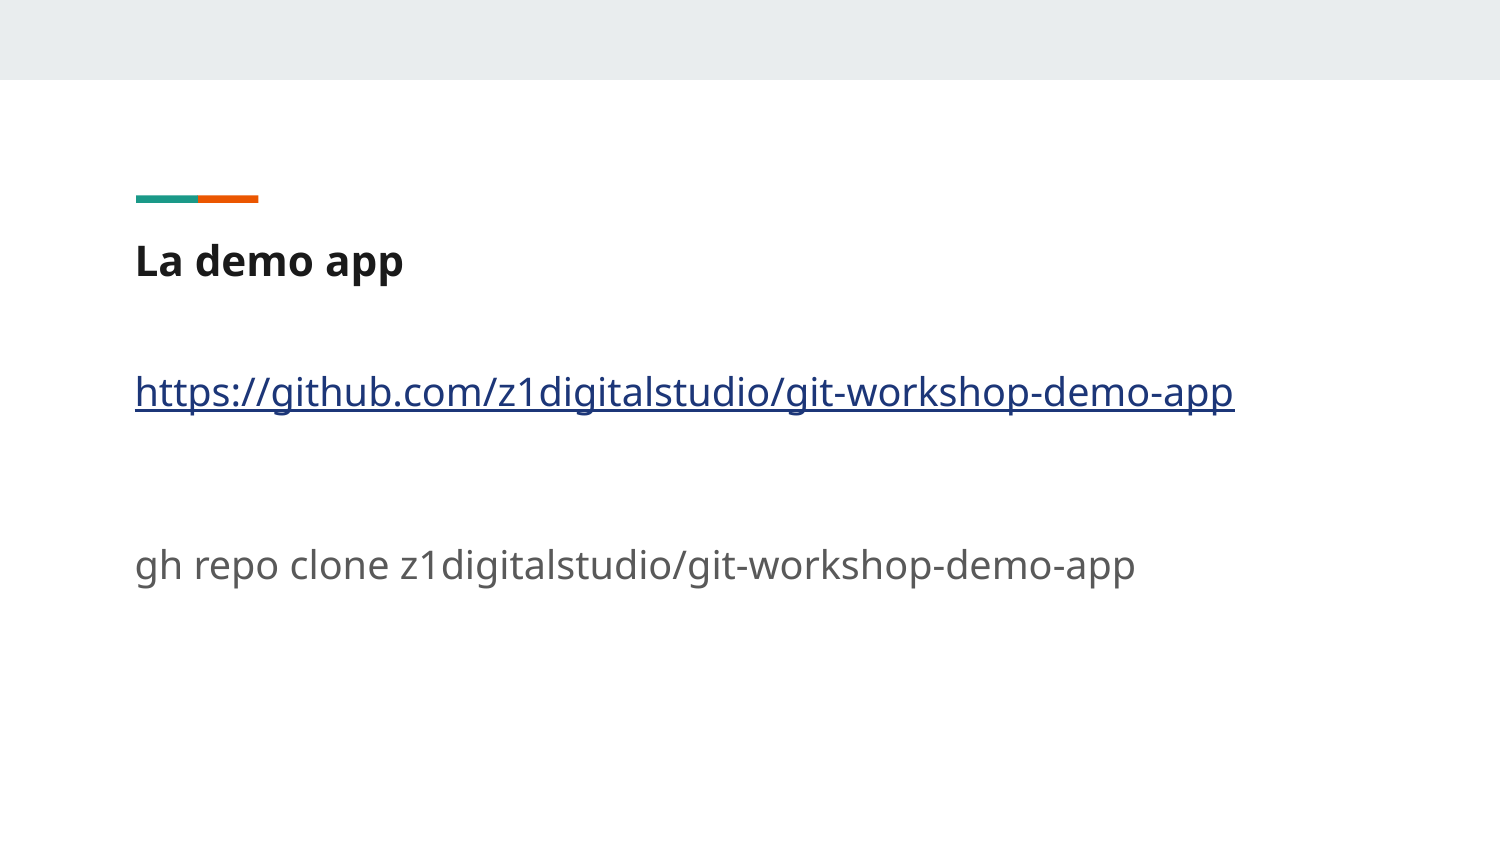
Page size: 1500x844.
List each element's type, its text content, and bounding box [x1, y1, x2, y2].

list https://github.com/z1digitalstudio/git-workshop-demo-app gh repo clone z1digitalstudio/git-workshop-demo-app [119, 341, 1381, 712]
title La demo app [119, 216, 1381, 305]
